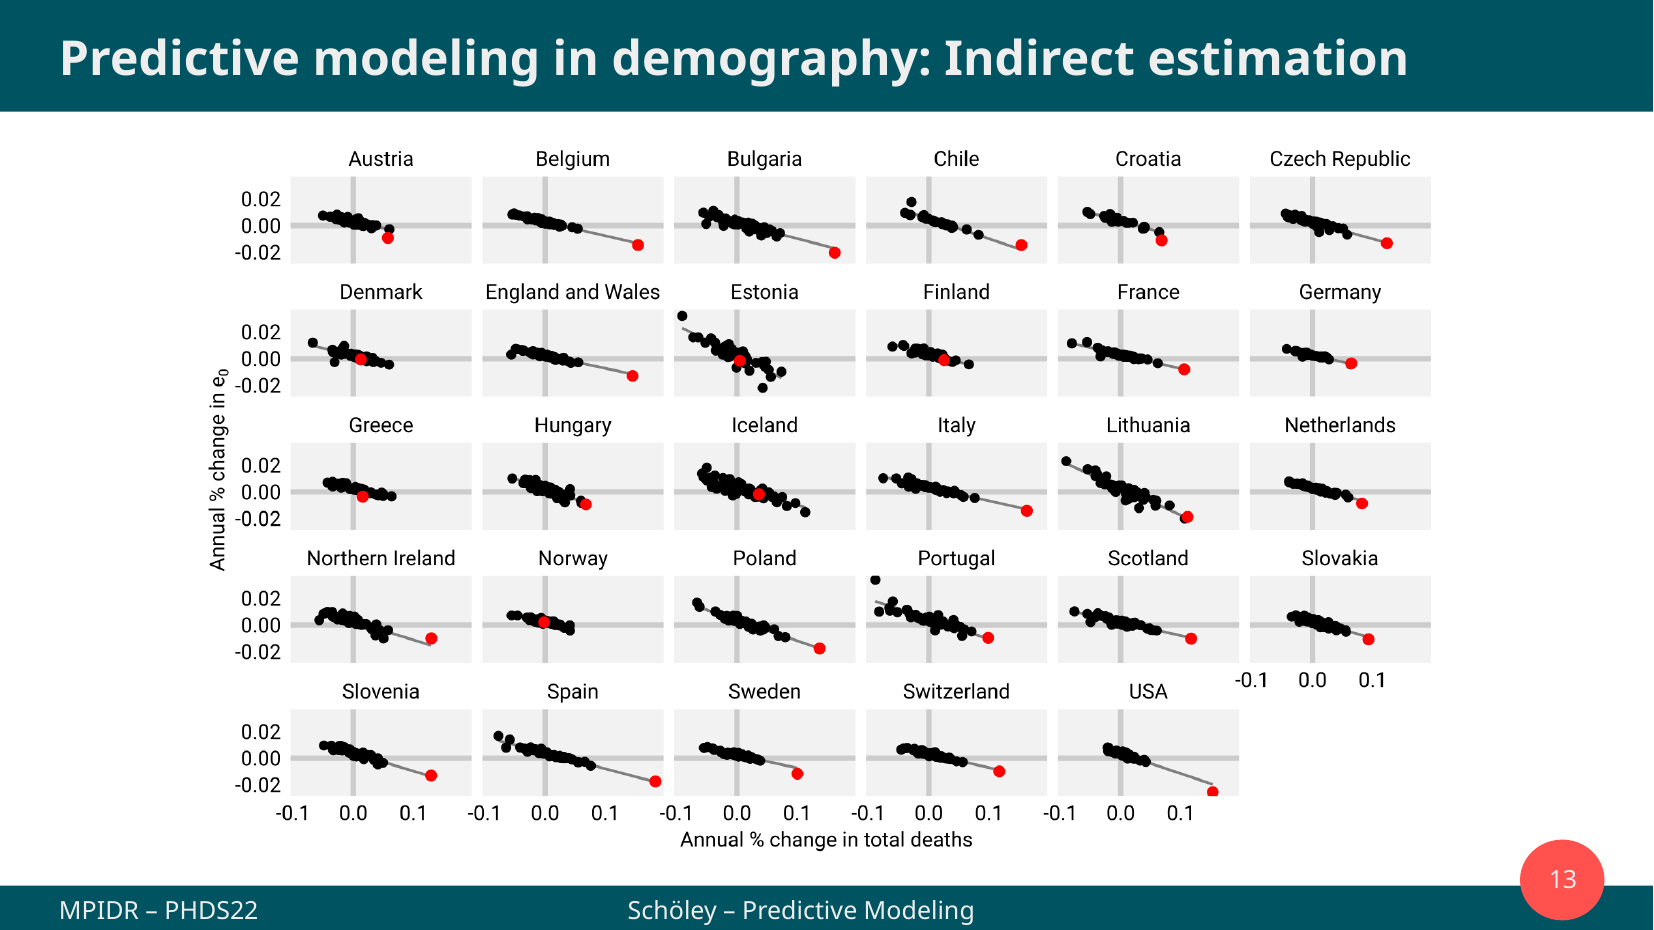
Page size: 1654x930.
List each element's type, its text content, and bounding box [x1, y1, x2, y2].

picture [195, 130, 1441, 864]
title Predictive modeling in demography: Indirect estimation [58, 0, 1594, 117]
